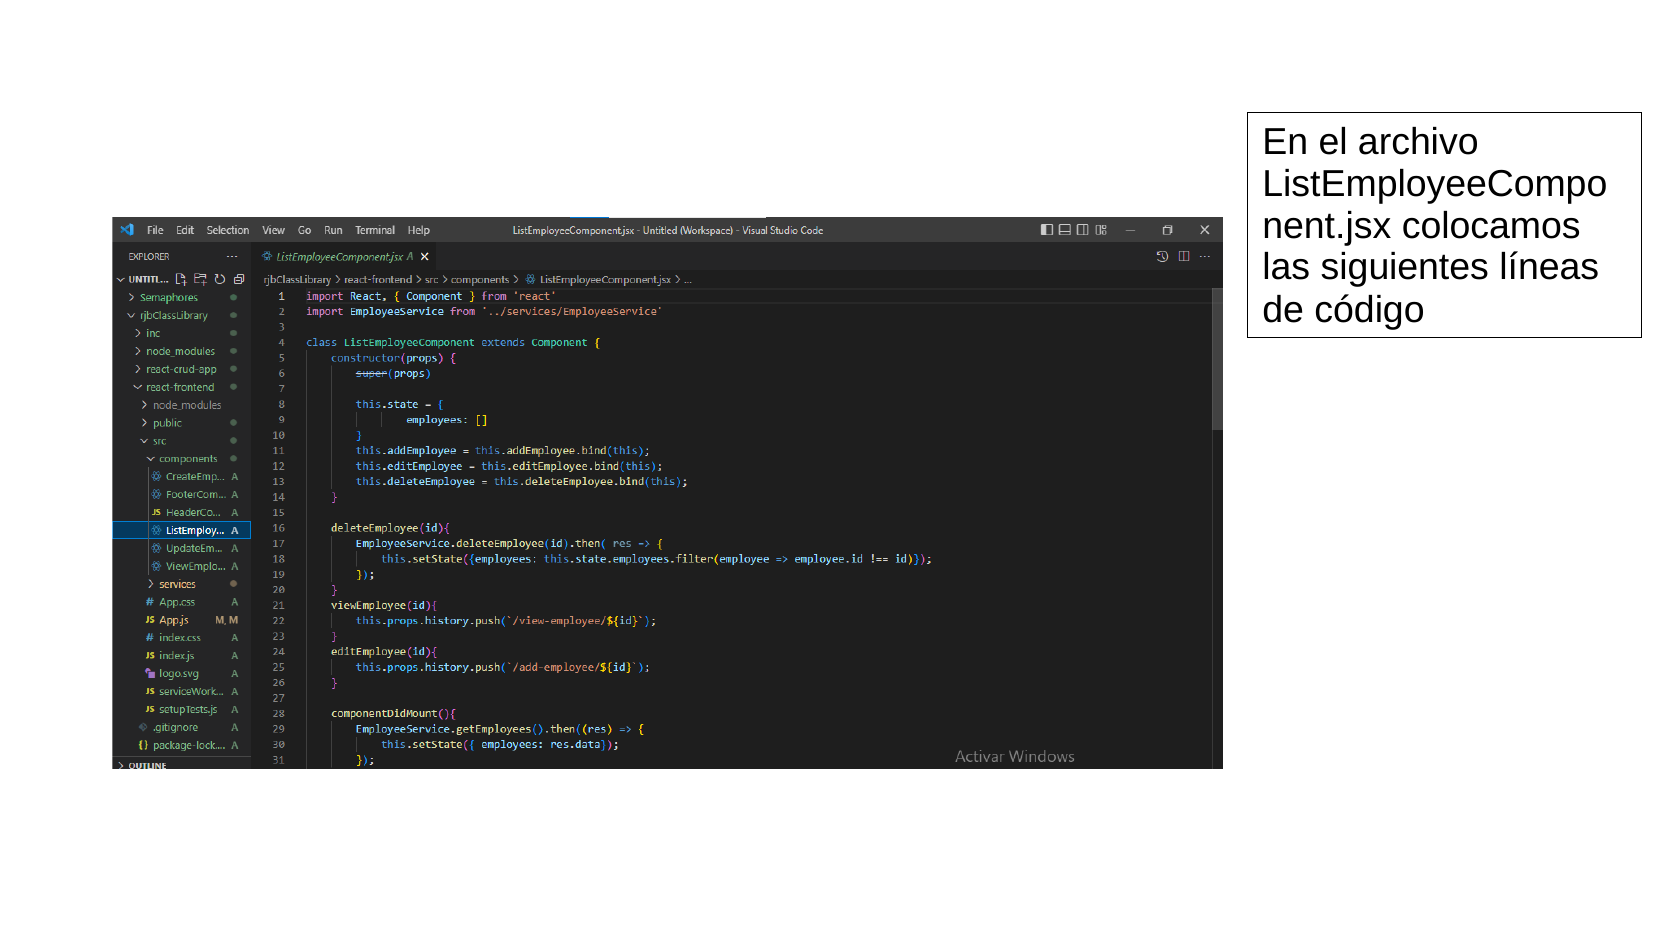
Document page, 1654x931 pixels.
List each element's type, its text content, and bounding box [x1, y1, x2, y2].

text_box En el archivo ListEmployeeComponent.jsx colocamos las siguientes líneas de código [1247, 112, 1642, 338]
picture [112, 217, 1223, 769]
